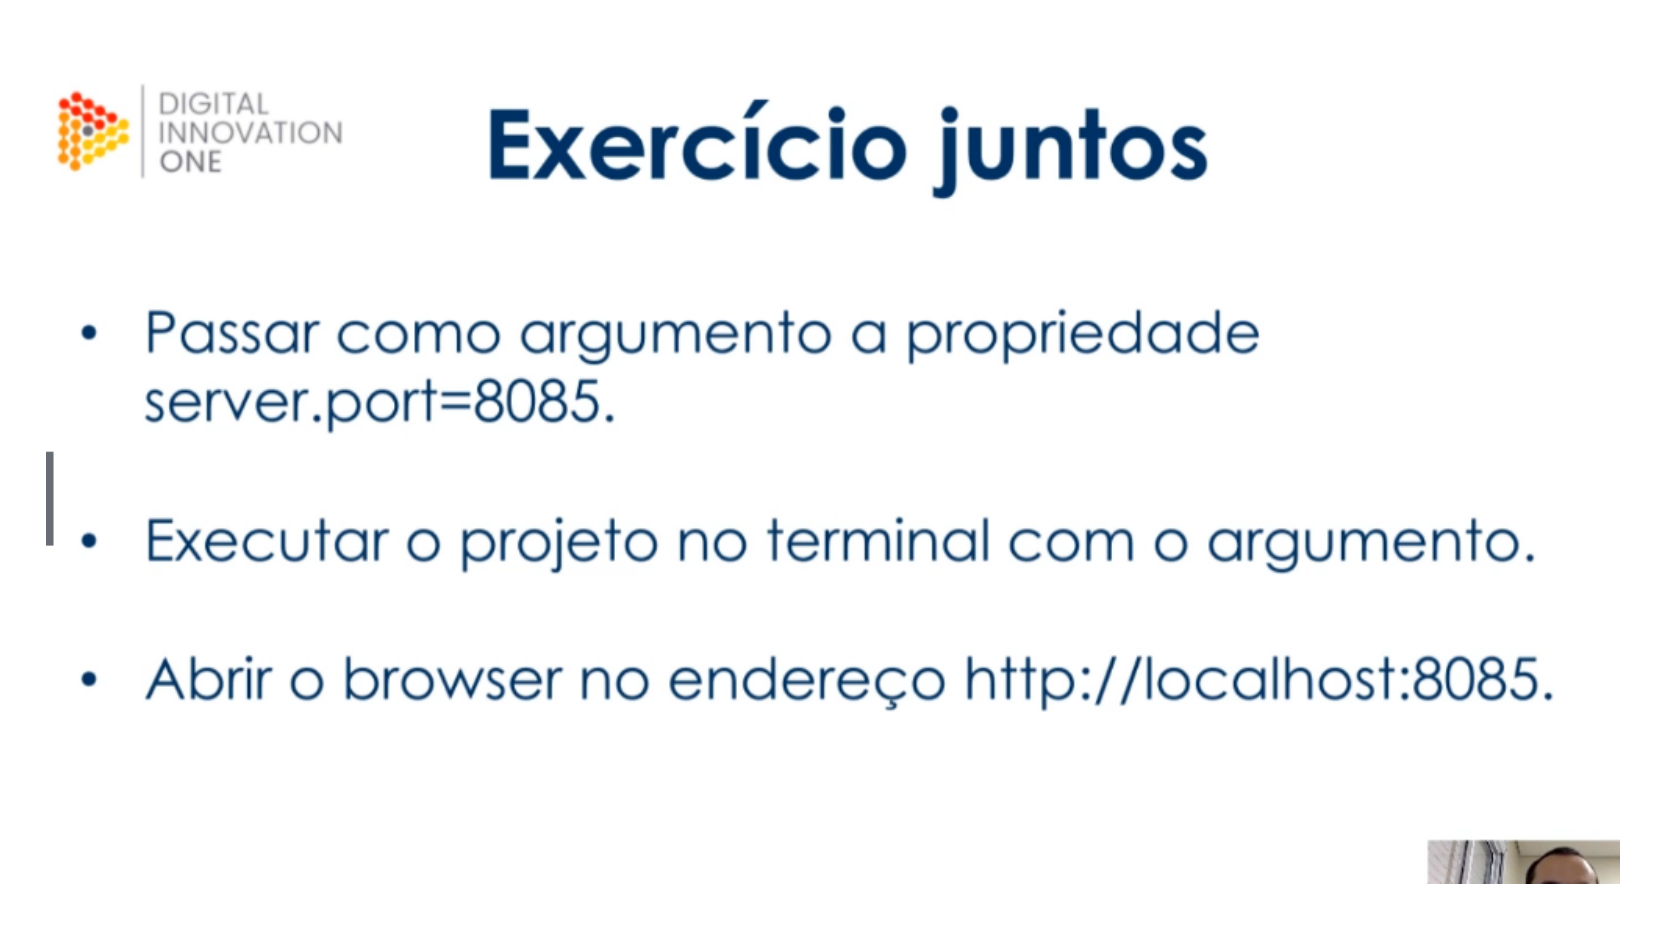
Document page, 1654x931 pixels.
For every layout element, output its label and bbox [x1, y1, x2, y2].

picture [46, 53, 1620, 884]
